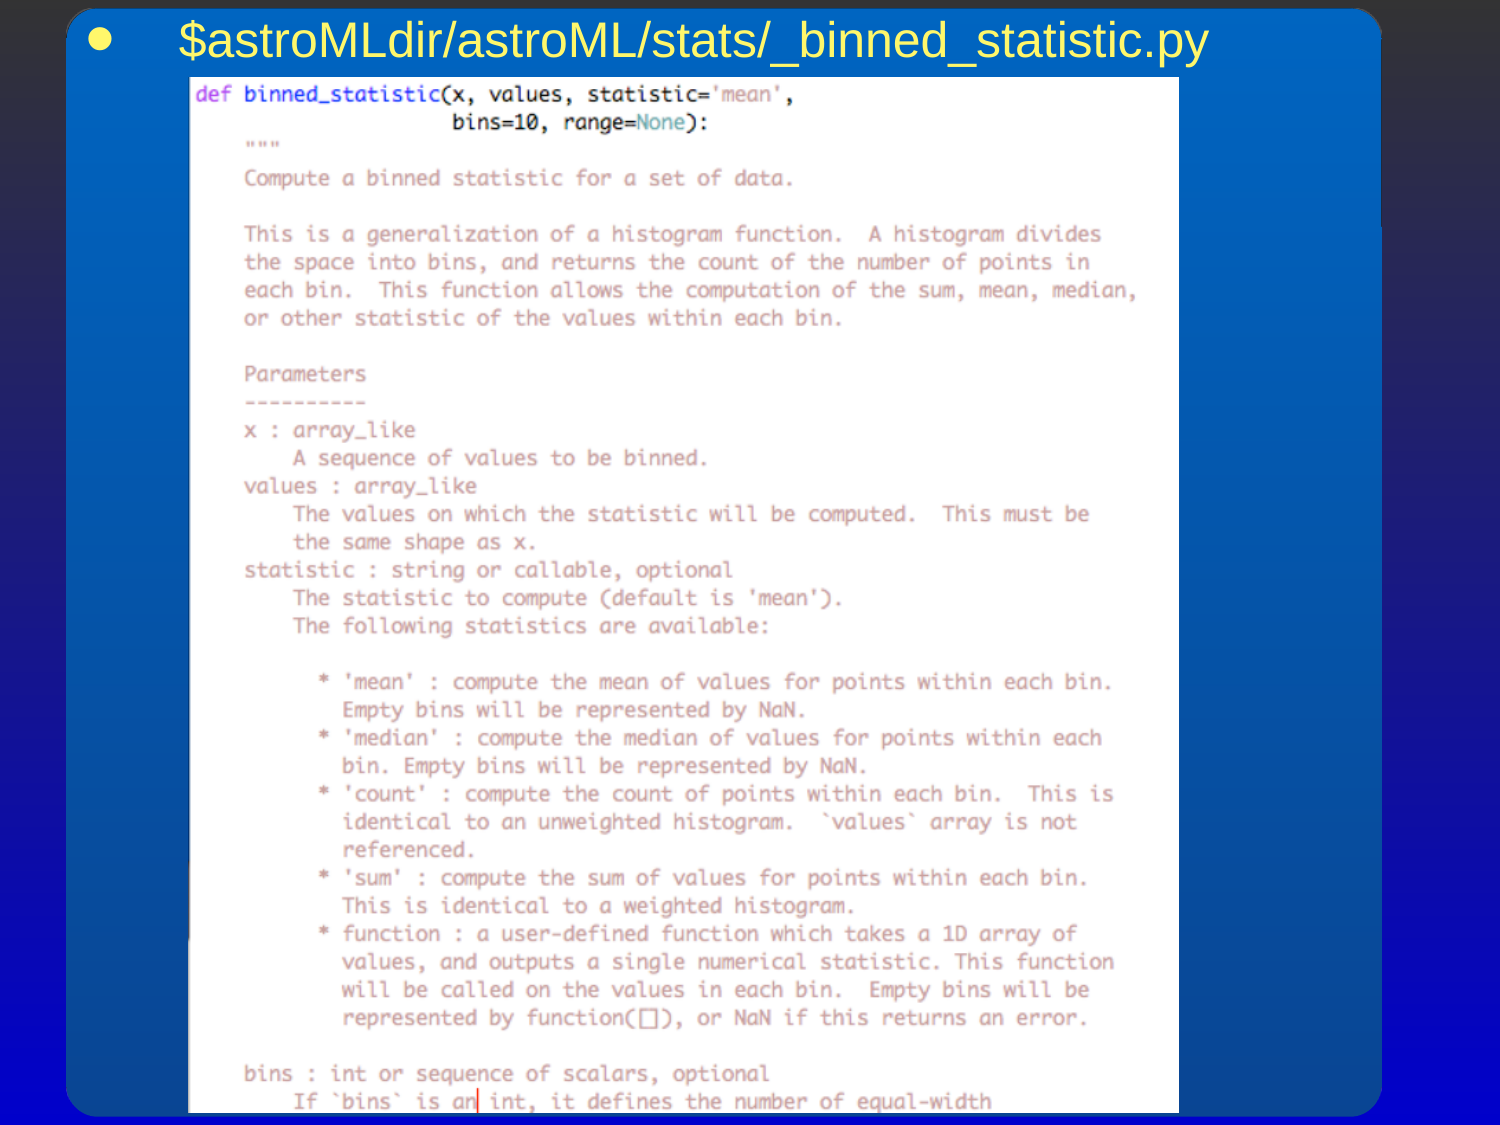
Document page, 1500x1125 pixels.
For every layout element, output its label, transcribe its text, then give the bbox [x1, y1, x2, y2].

picture [188, 77, 1179, 1113]
text_box $astroMLdir/astroML/stats/_binned_statistic.py [24, 0, 1286, 76]
text_box [66, 8, 1382, 1117]
